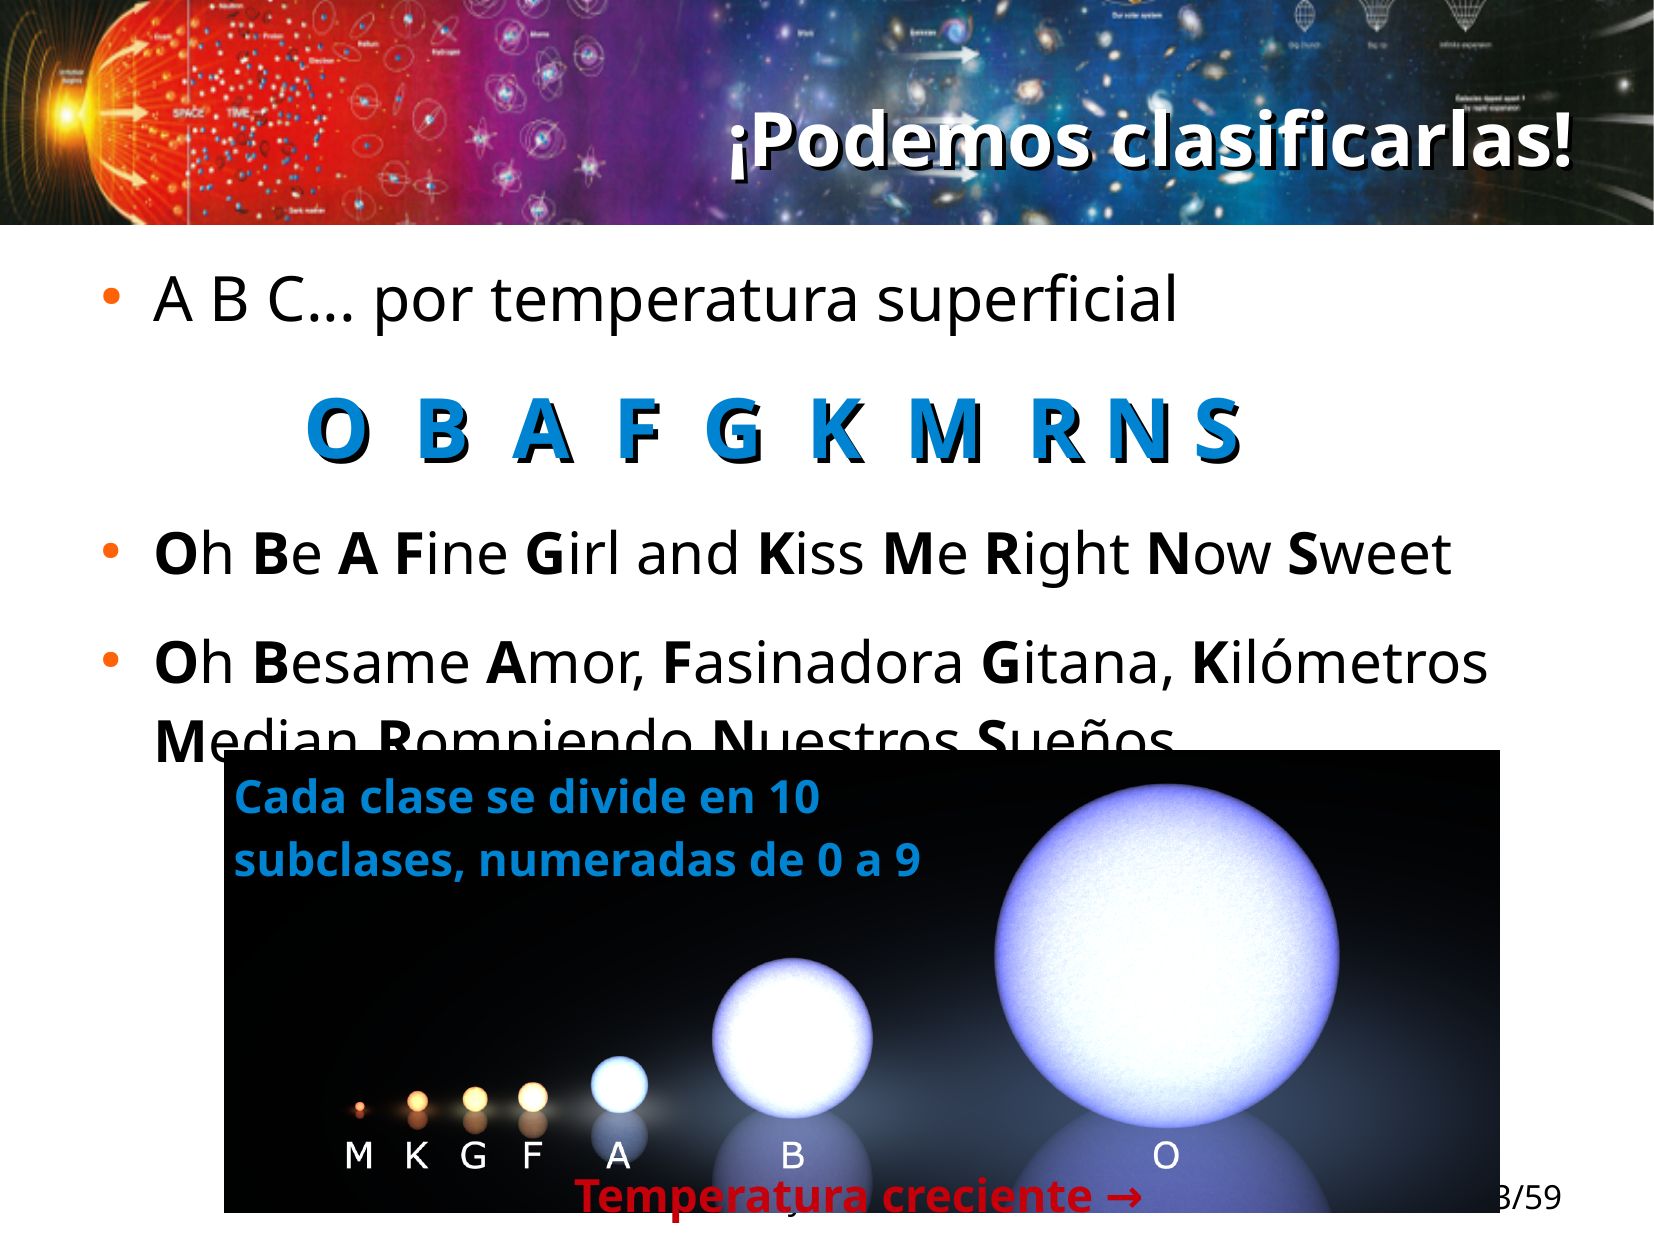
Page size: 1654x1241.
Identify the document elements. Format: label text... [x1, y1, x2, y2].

picture [224, 750, 1500, 1213]
list A B C... por temperatura superficial O B A F G K M R N S Oh Be A Fine Girl and Kiss Me Right Now Sweet Oh Besame Amor, Fasinadora Gitana, Kilómetros Median Rompiendo Nuestros Sueños [82, 255, 1571, 1156]
title ¡Podemos clasificarlas! [86, 49, 1576, 226]
picture [0, 0, 1654, 225]
text_box Cada clase se divide en 10 subclases, numeradas de 0 a 9 [218, 757, 1177, 883]
text_box Temperatura creciente → [558, 1155, 1161, 1226]
